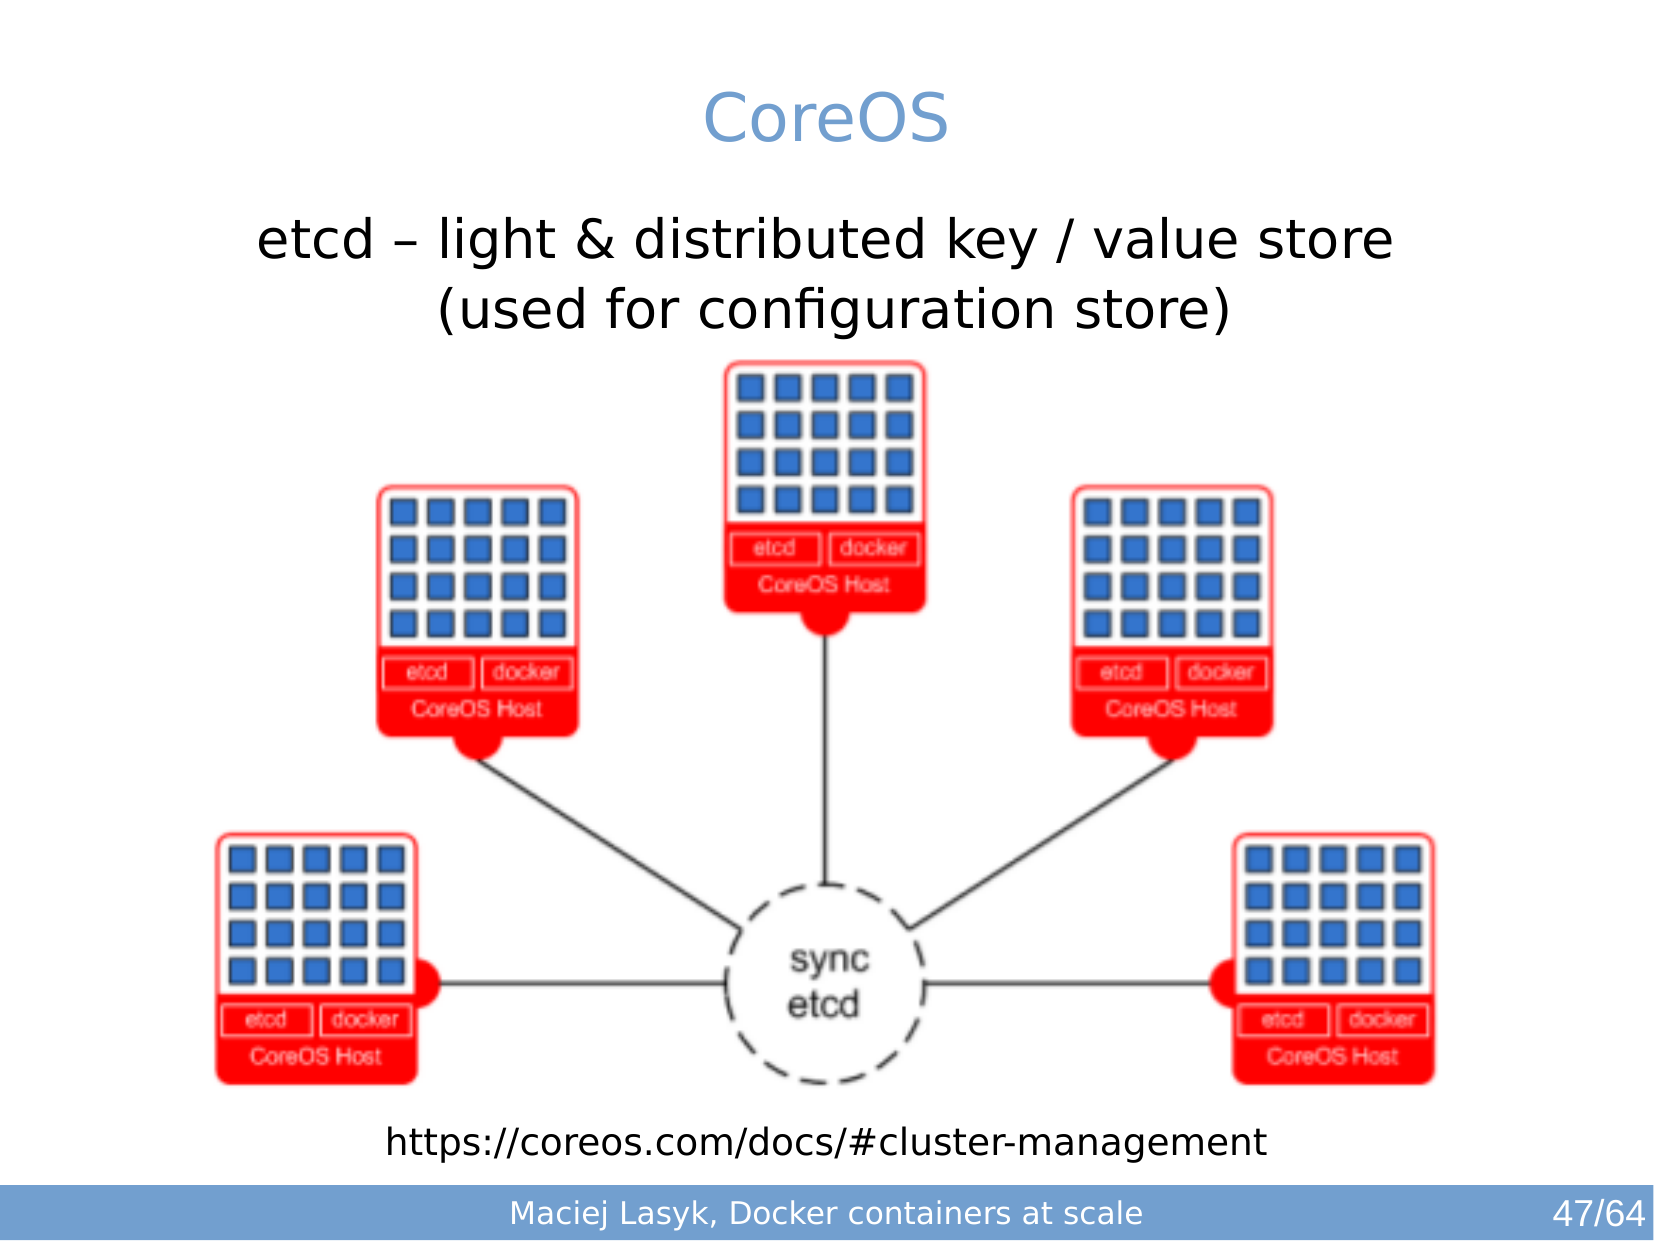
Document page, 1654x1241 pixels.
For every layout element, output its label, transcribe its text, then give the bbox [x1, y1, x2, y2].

text_box Maciej Lasyk, Docker containers at scale [494, 1188, 1160, 1240]
text_box https://coreos.com/docs/#cluster-management [370, 1113, 1284, 1172]
text_box etcd – light & distributed key / value store (used for configuration store) [241, 201, 1429, 506]
text_box CoreOS [687, 72, 967, 166]
picture [159, 307, 1495, 1148]
text_box [0, 1185, 1527, 1241]
text_box 47/64 [1527, 1185, 1654, 1241]
